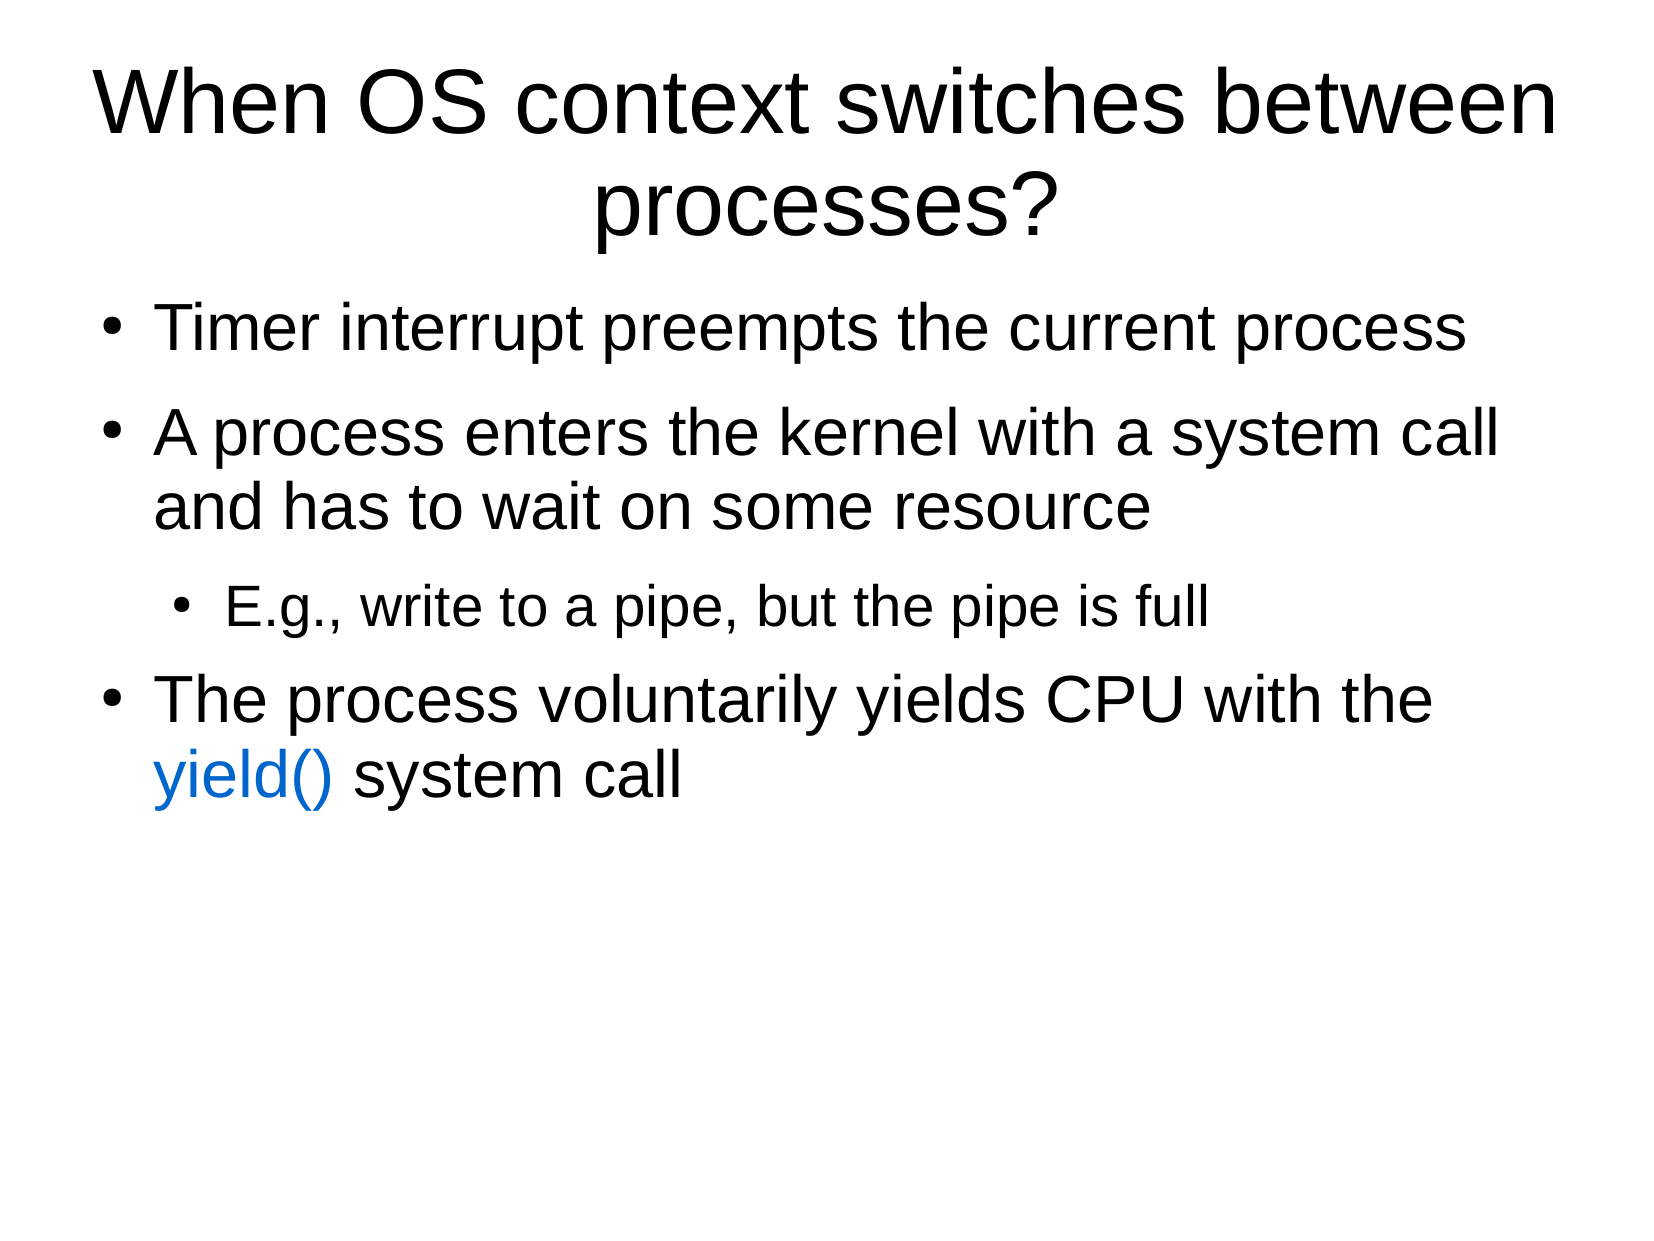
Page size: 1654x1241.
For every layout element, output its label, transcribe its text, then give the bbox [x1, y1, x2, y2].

title When OS context switches between processes? [82, 49, 1571, 257]
list Timer interrupt preempts the current process A process enters the kernel with a system call and has to wait on some resource E.g., write to a pipe, but the pipe is full The process voluntarily yields CPU with the yield() system call [82, 290, 1571, 1010]
